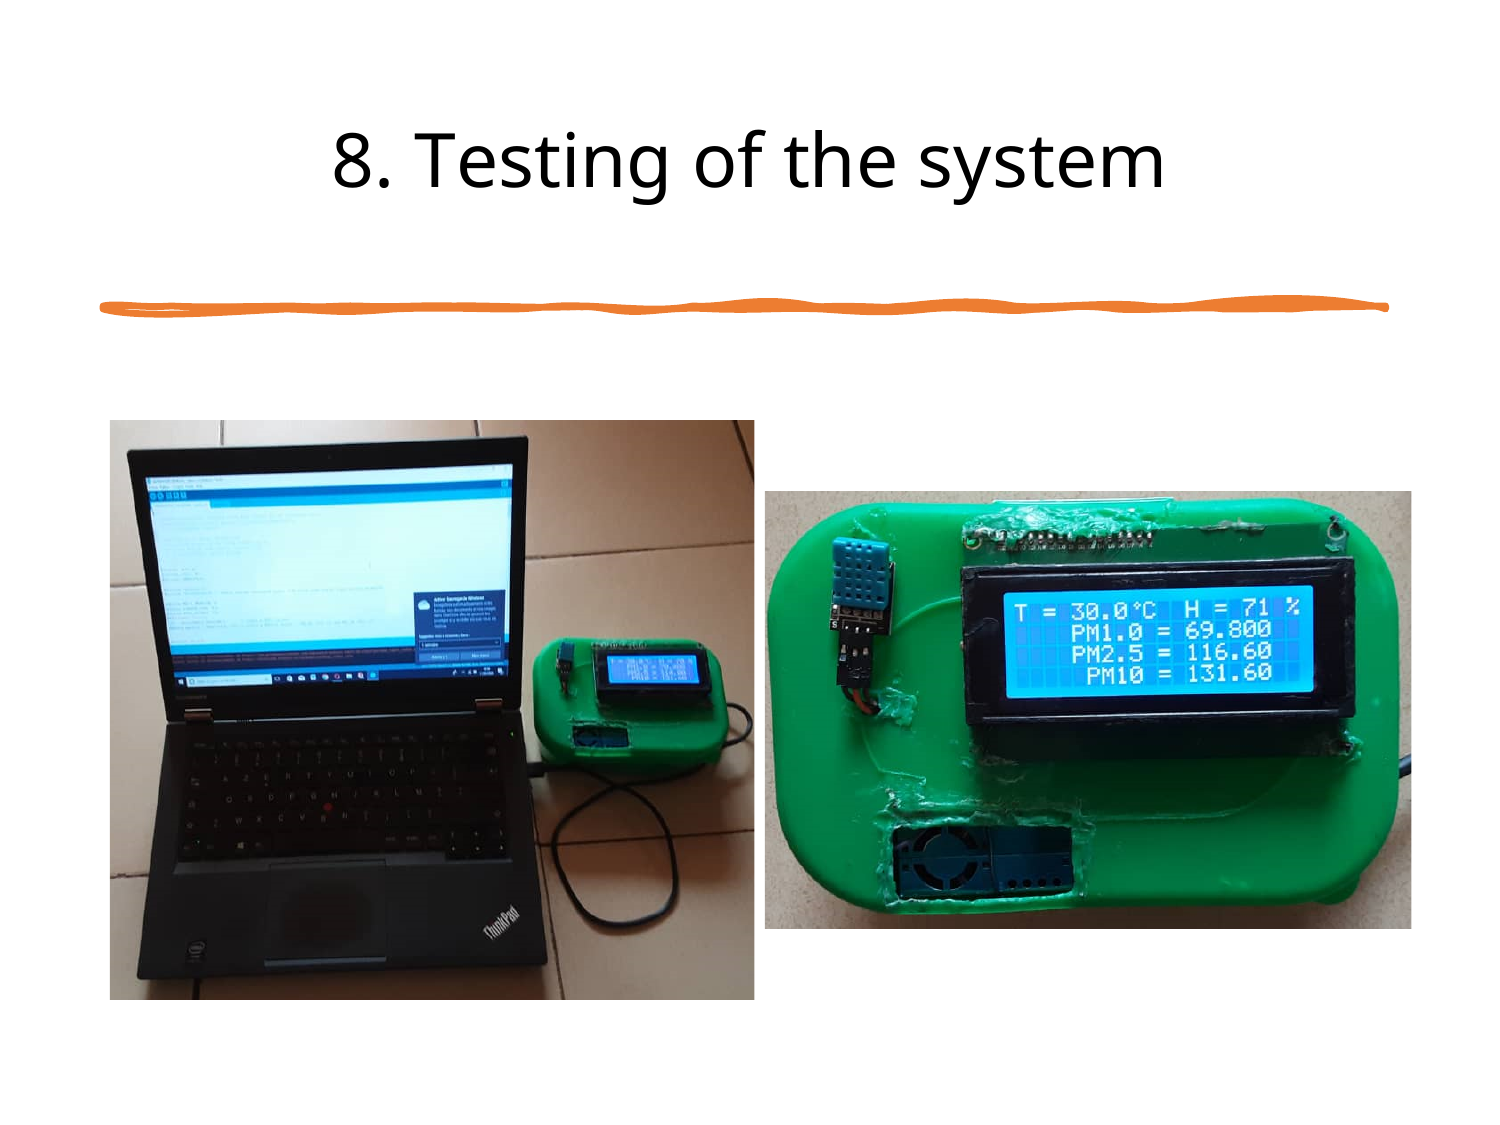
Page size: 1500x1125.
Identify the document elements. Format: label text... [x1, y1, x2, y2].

title 8. Testing of the system [103, 54, 1397, 272]
text_box [103, 295, 1386, 313]
picture [764, 491, 1412, 929]
picture [109, 420, 755, 1000]
